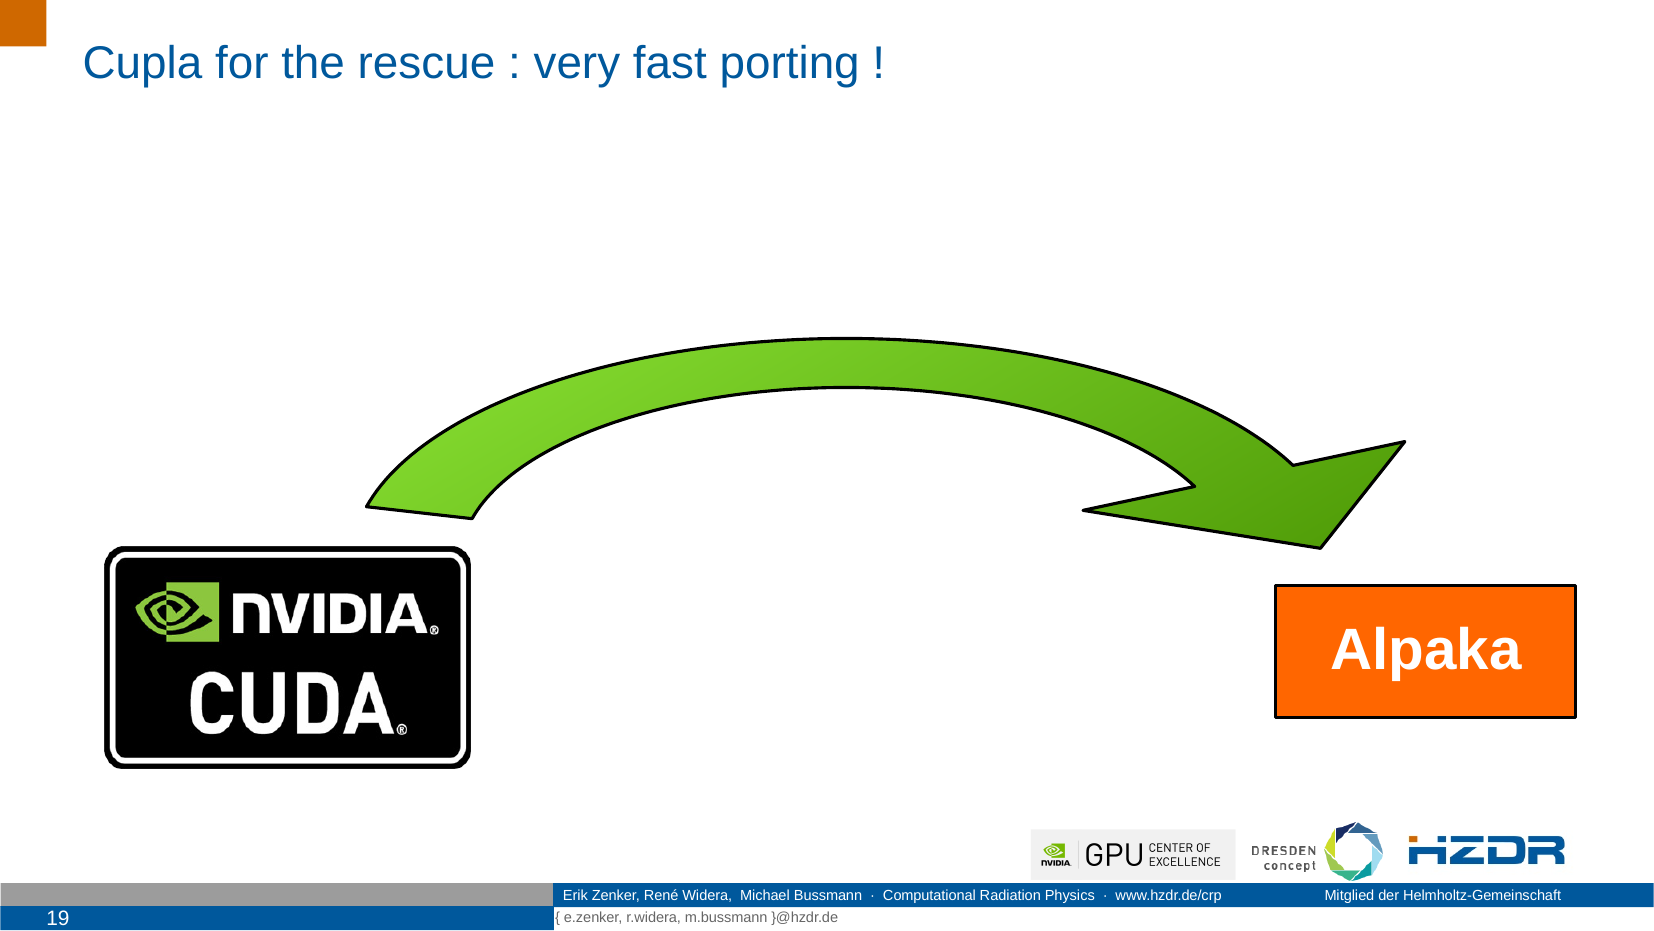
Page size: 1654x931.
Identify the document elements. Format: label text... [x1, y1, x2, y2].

picture [1252, 822, 1383, 881]
picture [104, 546, 471, 769]
picture [1386, 819, 1582, 881]
title Cupla for the rescue : very fast porting ! [82, 37, 1571, 105]
text_box [1275, 698, 1576, 718]
picture [1017, 815, 1249, 894]
text_box Alpaka [1275, 609, 1577, 698]
text_box [366, 338, 1405, 549]
text_box [1275, 585, 1576, 609]
